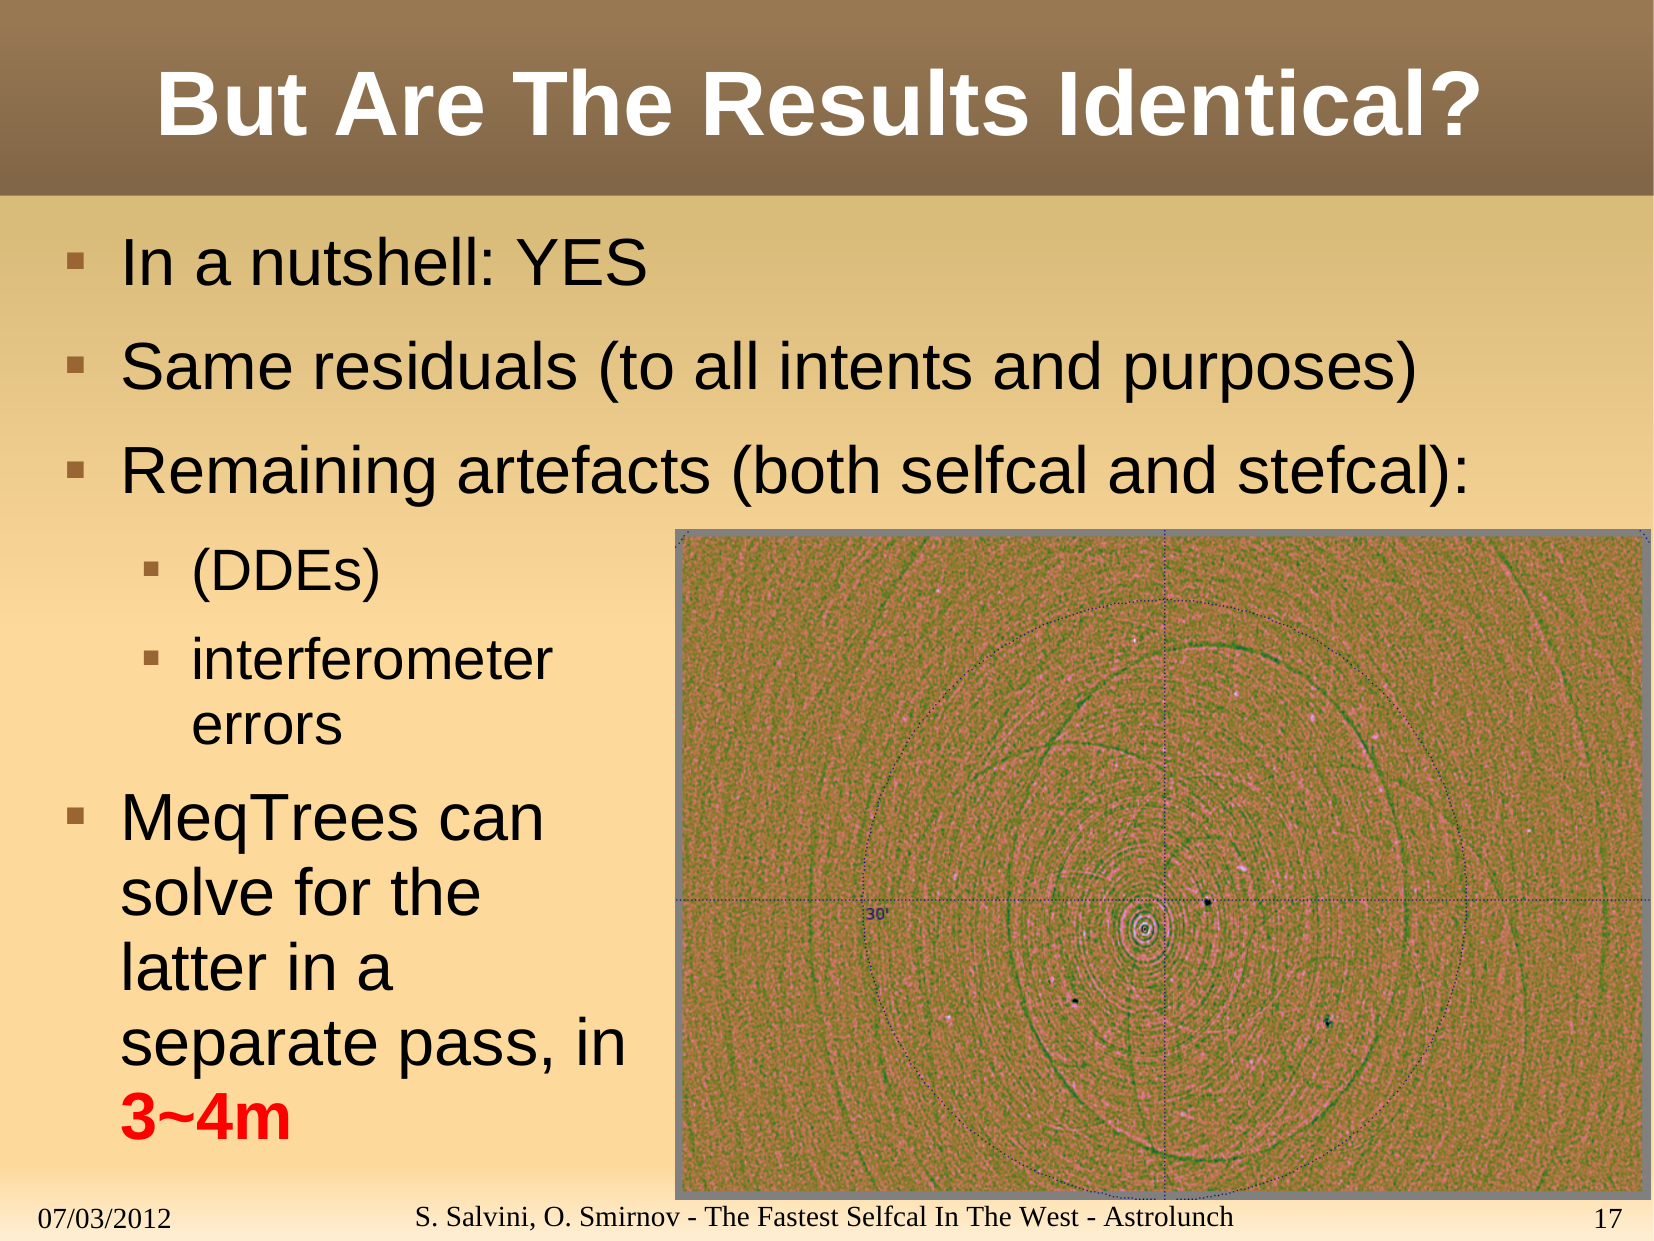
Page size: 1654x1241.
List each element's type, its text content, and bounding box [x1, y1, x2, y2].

picture [0, 0, 1654, 1241]
title But Are The Results Identical? [76, 7, 1565, 200]
list In a nutshell: YES Same residuals (to all intents and purposes) Remaining artefacts (both selfcal and stefcal): (DDEs) interferometer errors MeqTrees can solve for the latter in a separate pass, in 3~4m [49, 225, 1538, 1155]
